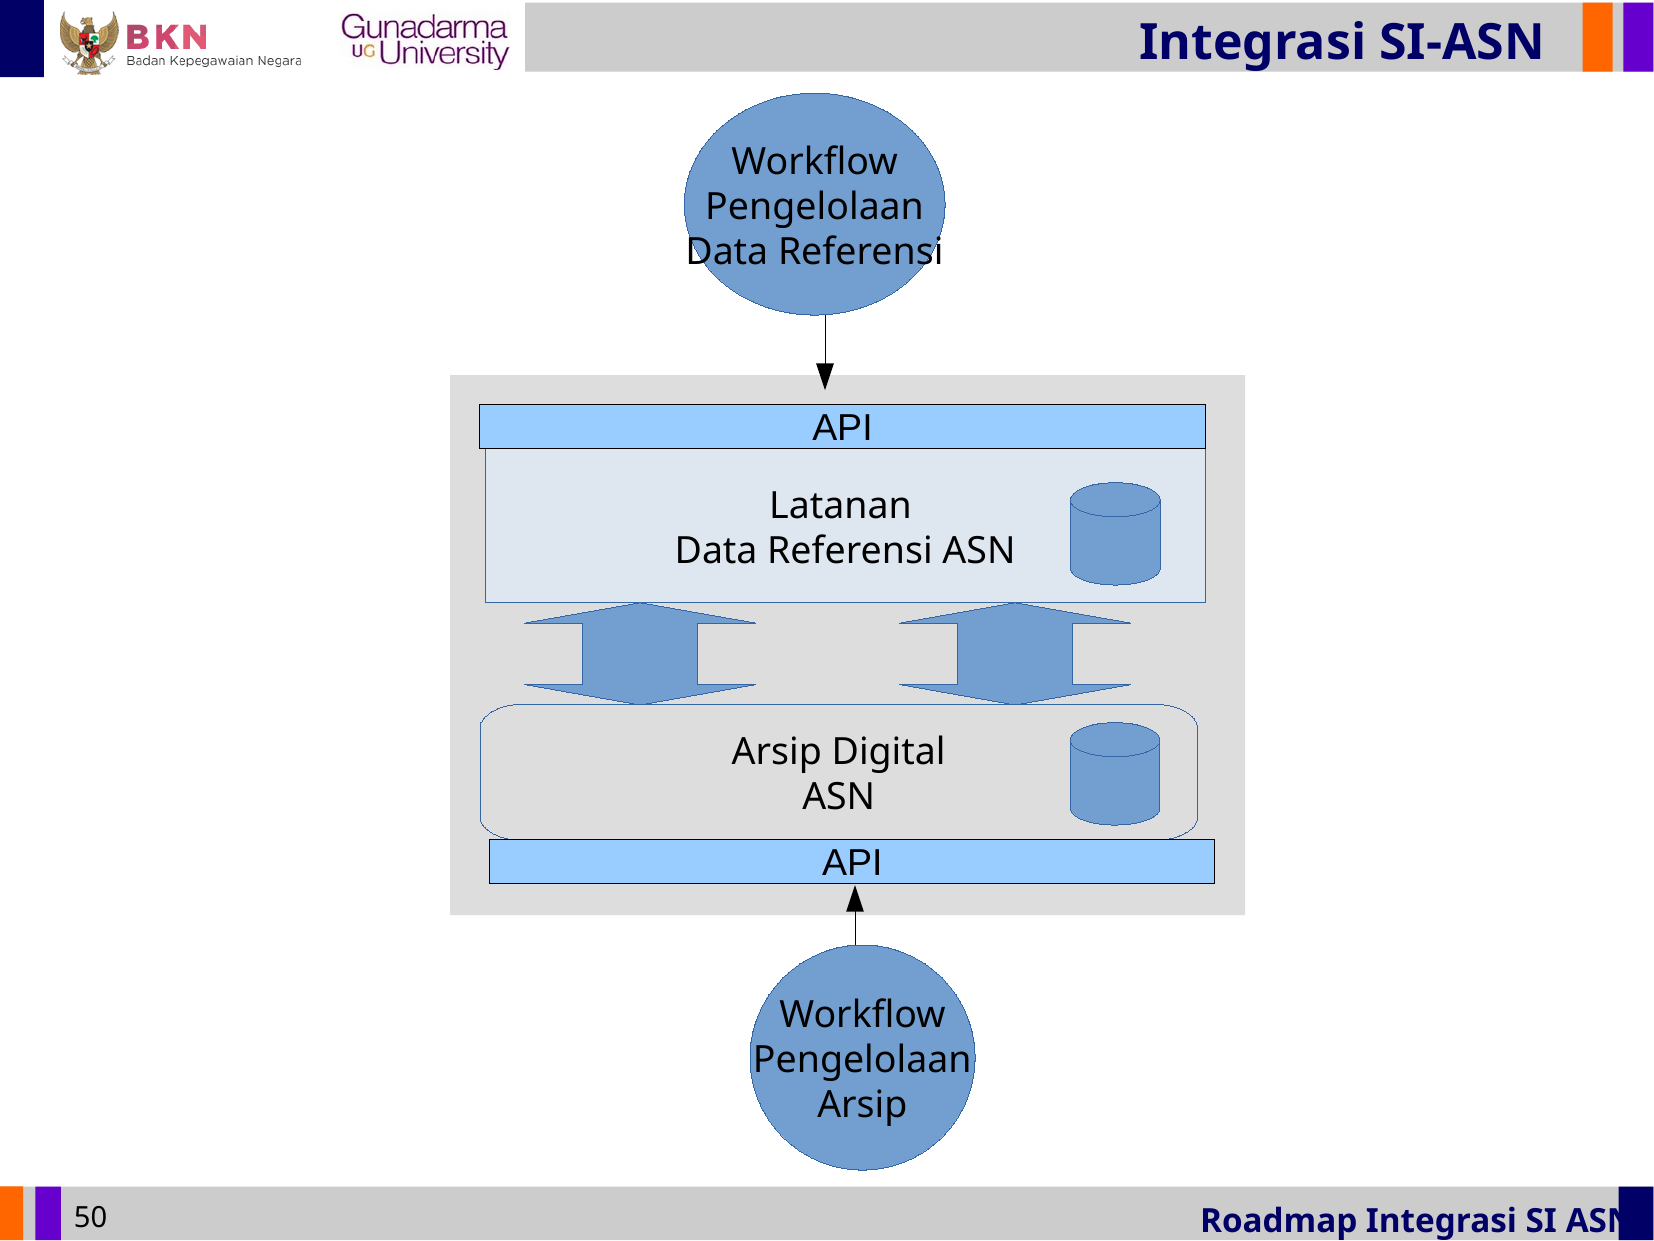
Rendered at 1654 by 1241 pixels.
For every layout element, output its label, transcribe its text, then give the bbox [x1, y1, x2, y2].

text_box Workflow Pengelolaan Data Referensi [684, 93, 946, 316]
text_box Arsip Digital ASN [480, 704, 1198, 839]
picture [60, 11, 301, 75]
text_box Workflow Pengelolaan Arsip [750, 945, 976, 1171]
picture [340, 0, 510, 70]
text_box API [479, 404, 1206, 449]
text_box Latanan Data Referensi ASN [485, 449, 1206, 603]
text_box API [489, 839, 1215, 884]
text_box [450, 375, 1246, 916]
